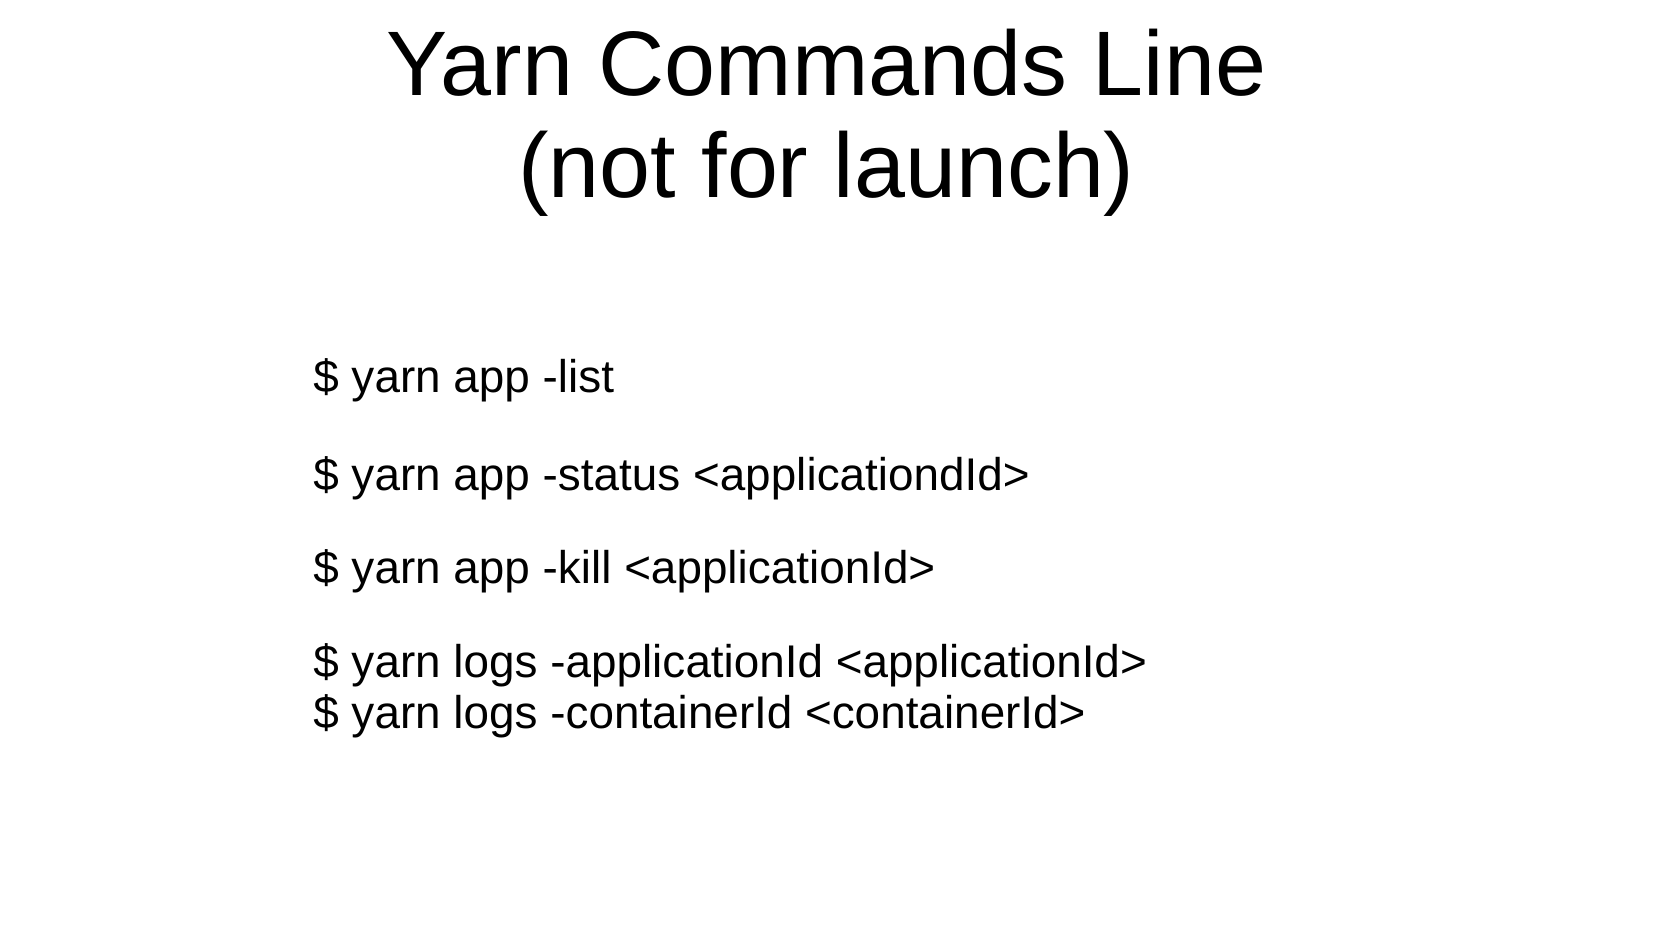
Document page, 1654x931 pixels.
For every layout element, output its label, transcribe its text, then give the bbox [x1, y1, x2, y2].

text_box $ yarn app -list $ yarn app -status <applicationdId> $ yarn app -kill <applicationId> $ yarn logs -applicationId <applicationId> $ yarn logs -containerId <containerId> [298, 343, 1163, 788]
title Yarn Commands Line (not for launch) [82, 12, 1571, 218]
